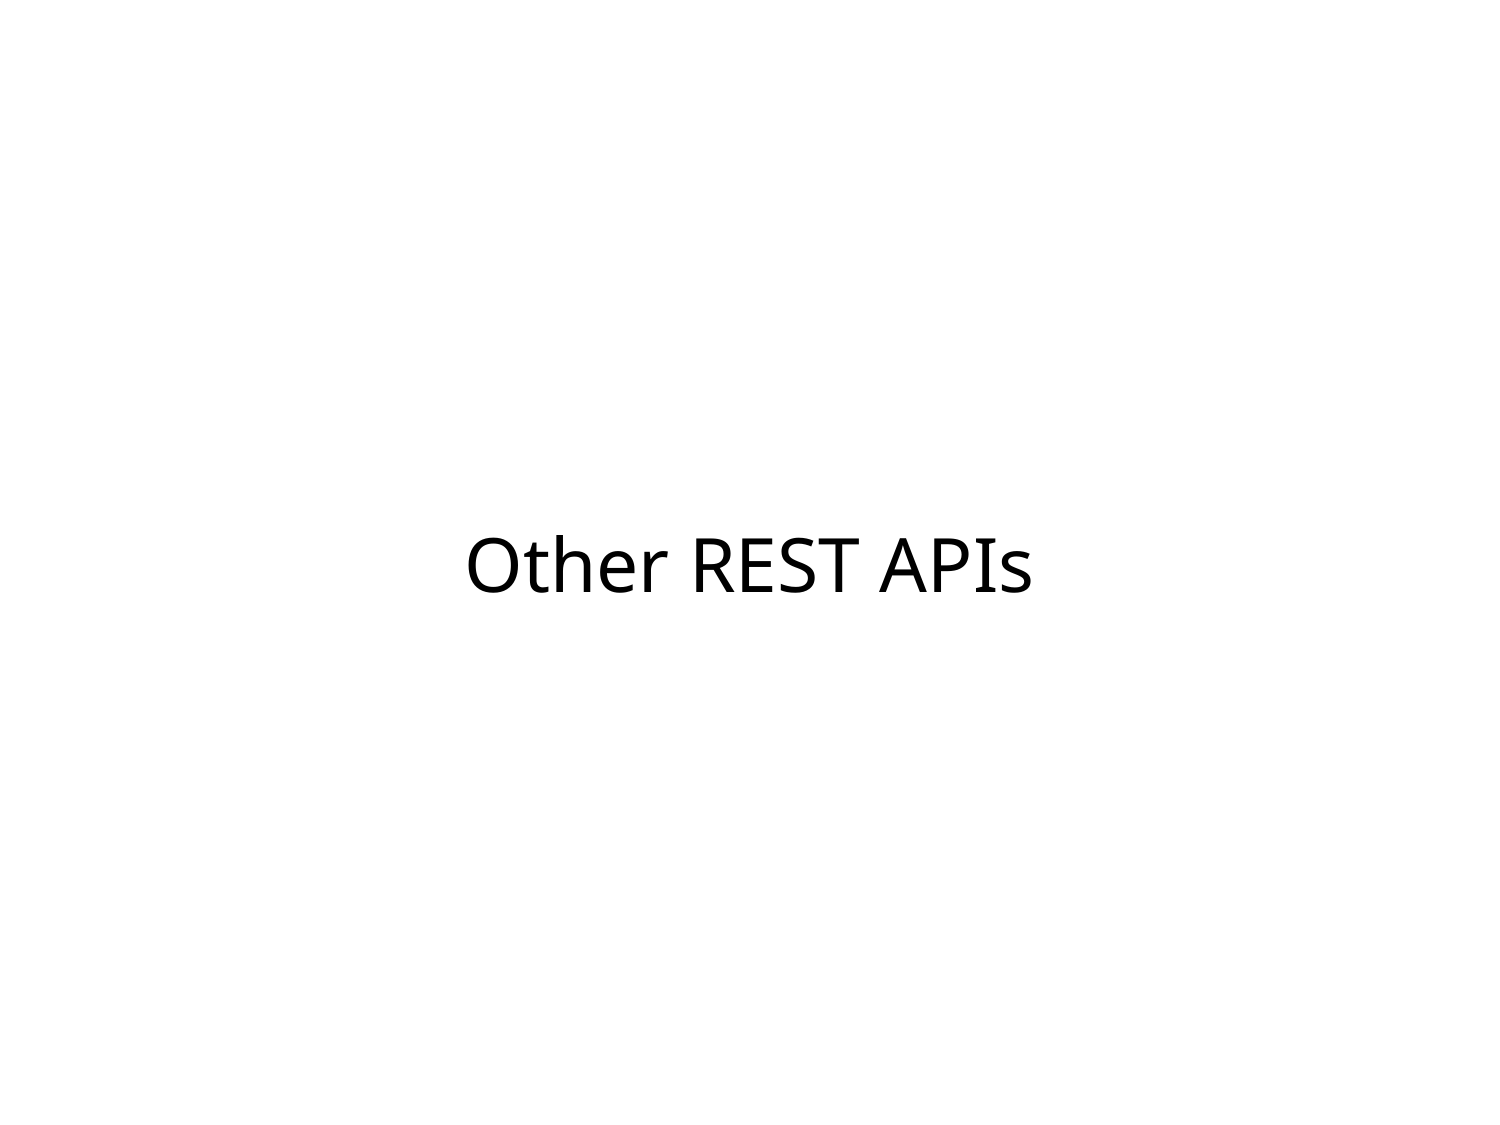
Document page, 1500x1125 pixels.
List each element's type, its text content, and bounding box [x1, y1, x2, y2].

title Other REST APIs [51, 470, 1449, 655]
